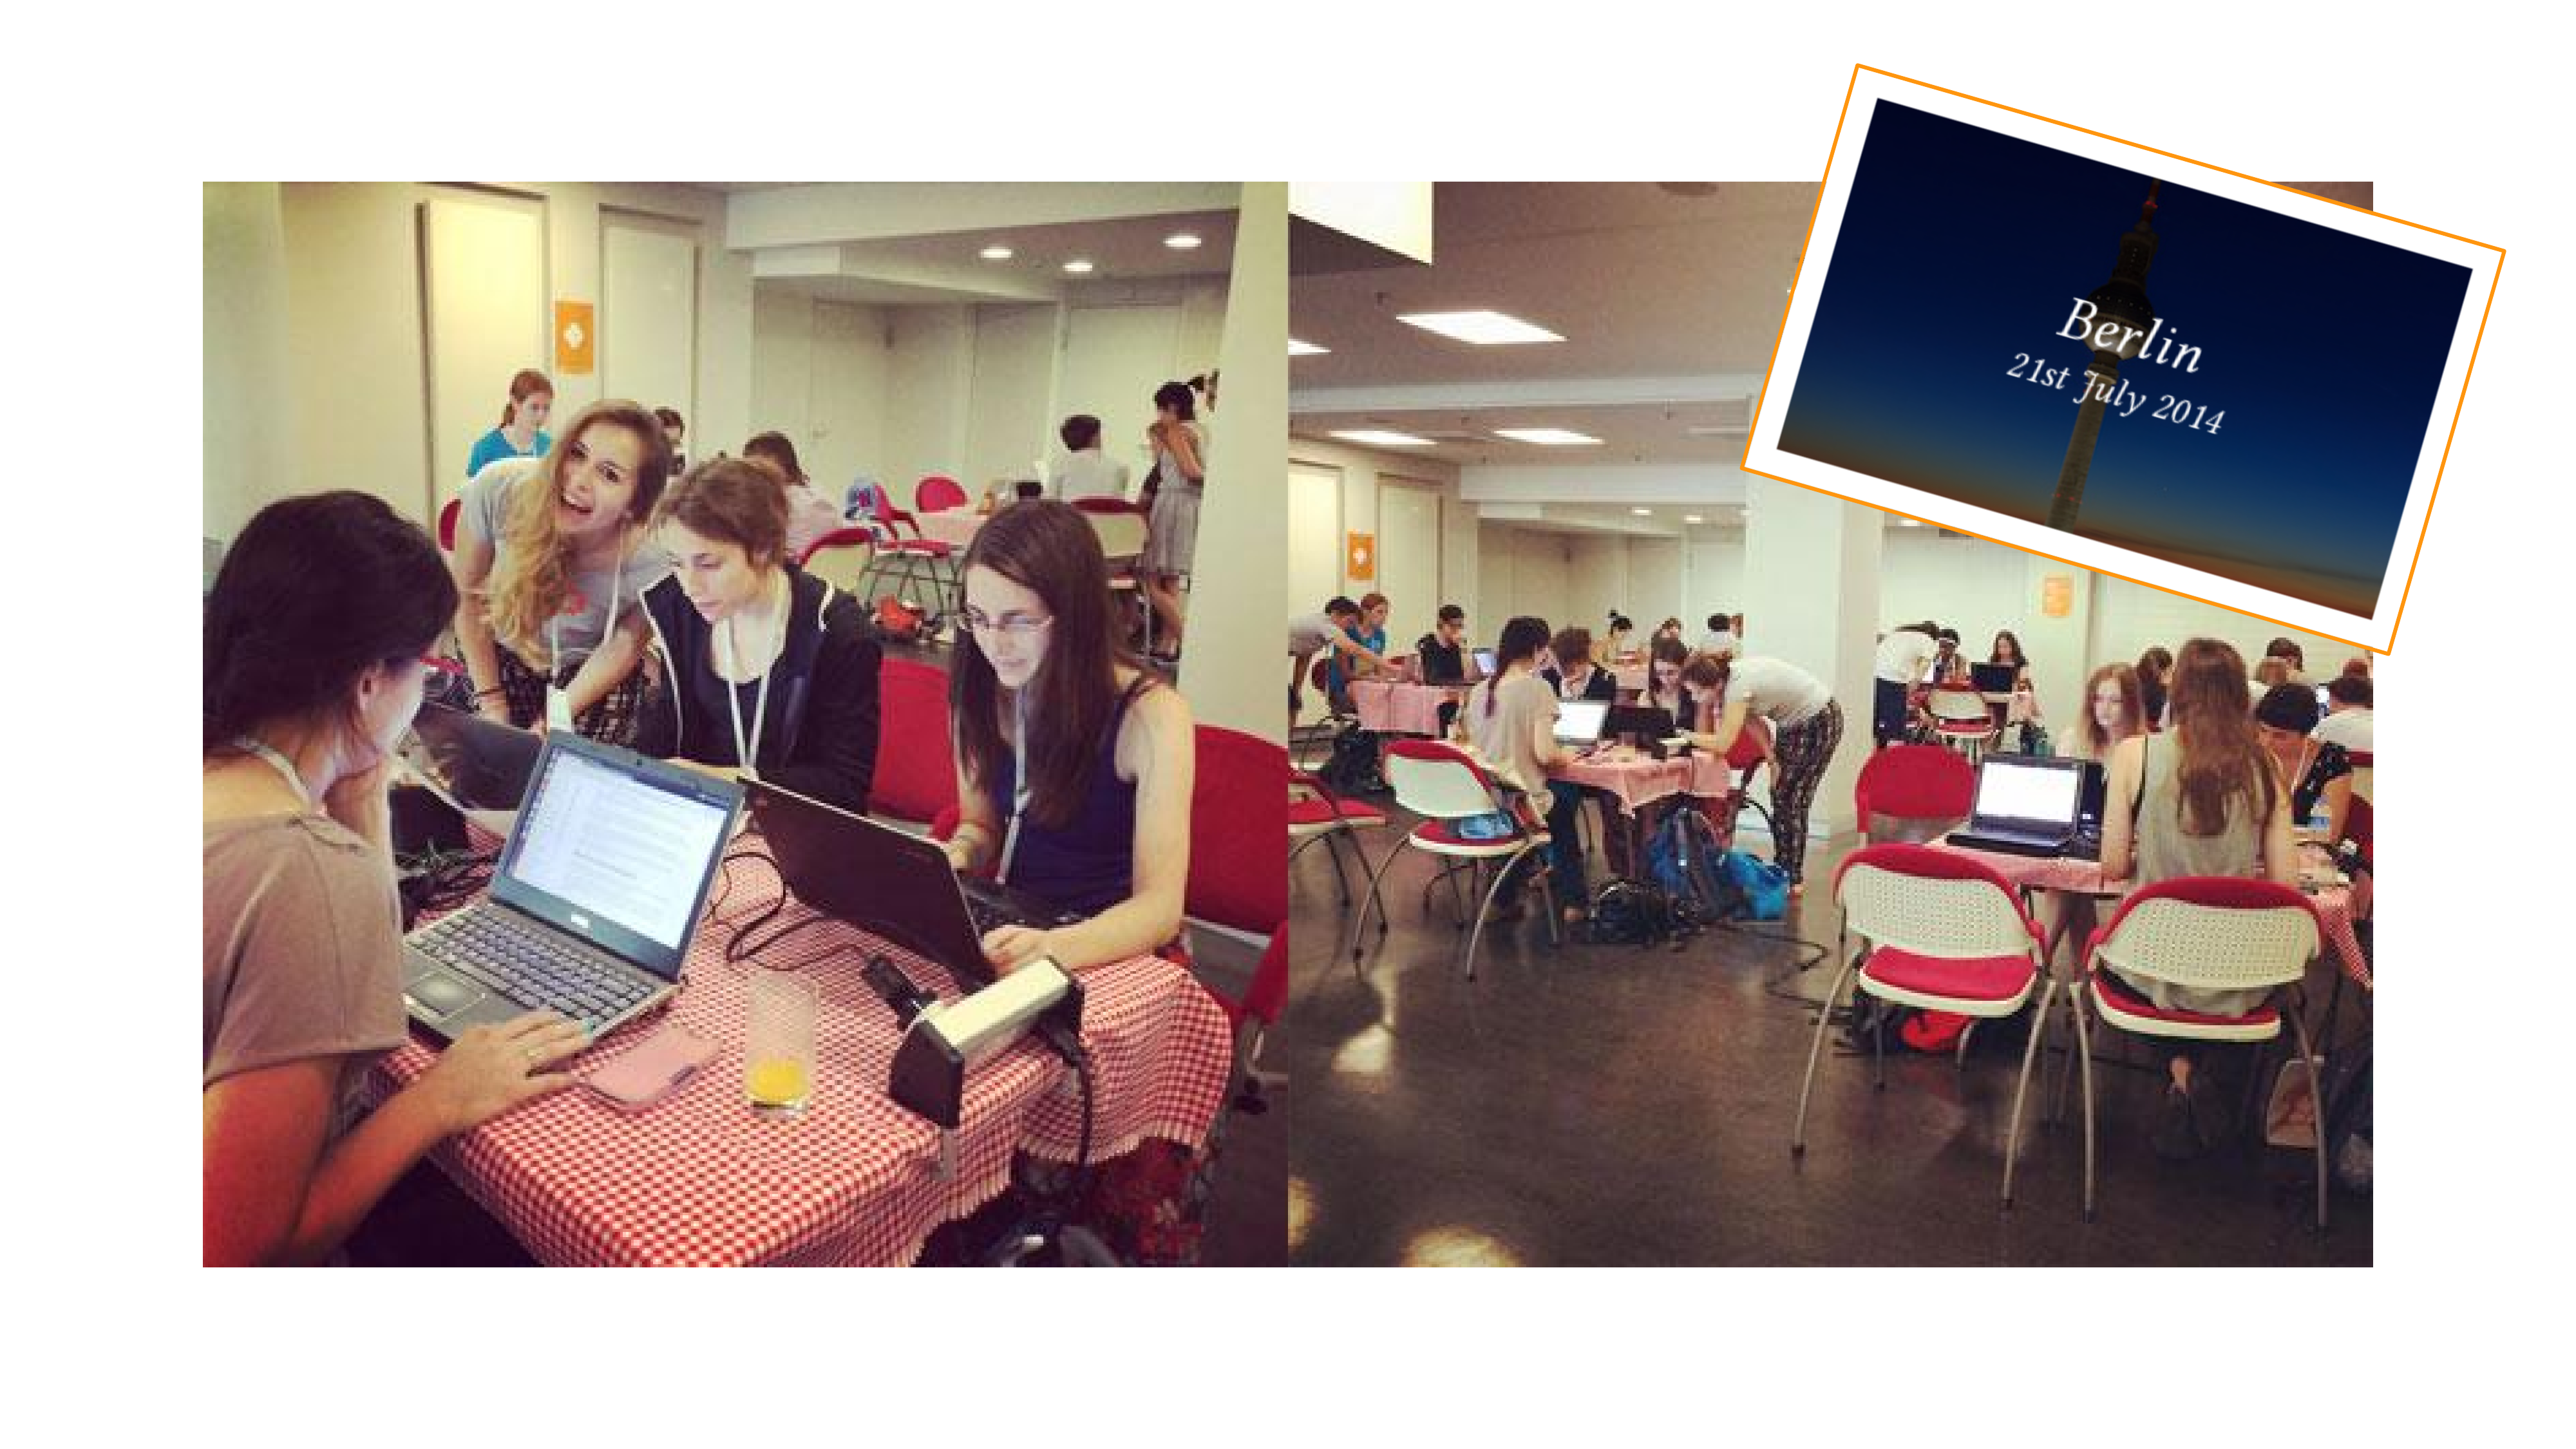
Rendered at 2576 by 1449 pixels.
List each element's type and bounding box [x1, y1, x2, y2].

picture [203, 182, 2373, 1267]
picture [1744, 68, 2503, 652]
picture [2272, 182, 2373, 211]
